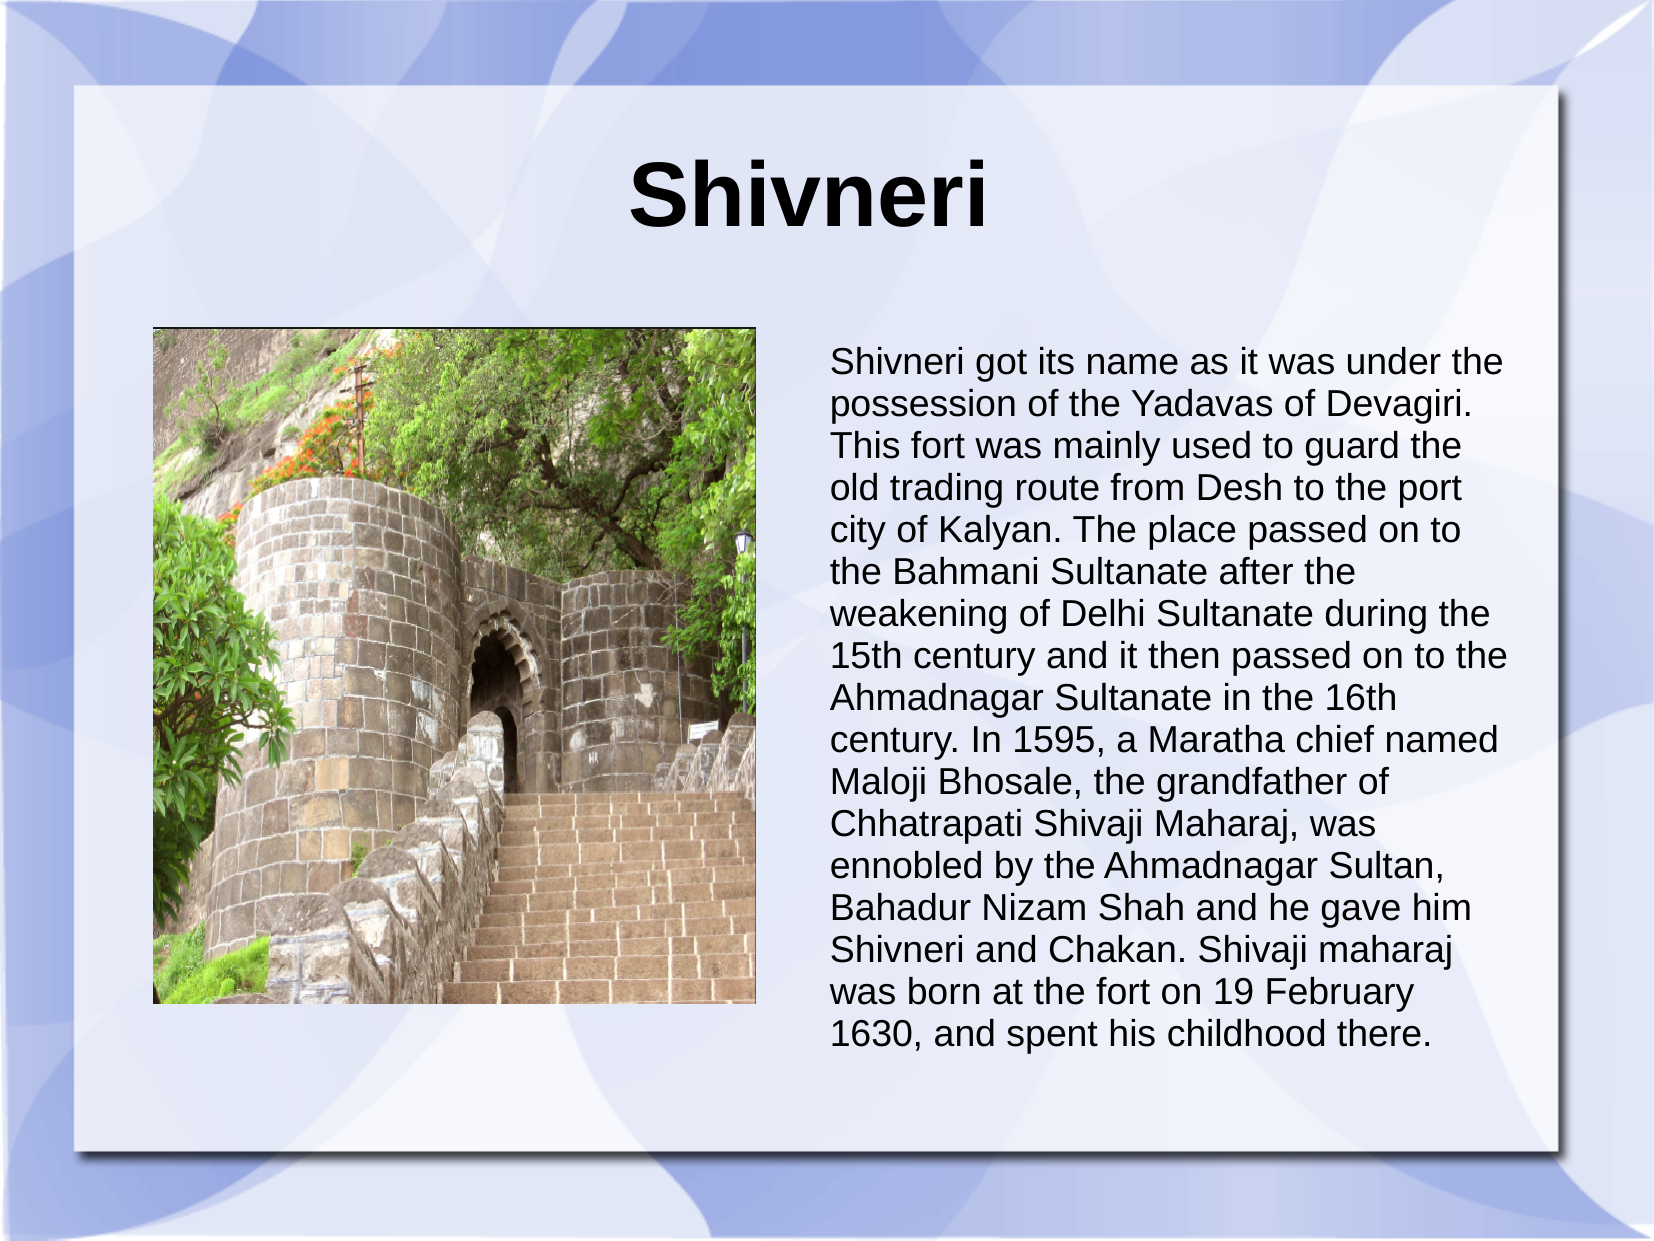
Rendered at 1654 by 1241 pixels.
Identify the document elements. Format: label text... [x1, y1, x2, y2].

text_box Shivneri got its name as it was under the possession of the Yadavas of Devagiri. This fort was mainly used to guard the old trading route from Desh to the port city of Kalyan. The place passed on to the Bahmani Sultanate after the weakening of Delhi Sultanate during the 15th century and it then passed on to the Ahmadnagar Sultanate in the 16th century. In 1595, a Maratha chief named Maloji Bhosale, the grandfather of Chhatrapati Shivaji Maharaj, was ennobled by the Ahmadnagar Sultan, Bahadur Nizam Shah and he gave him Shivneri and Chakan. Shivaji maharaj was born at the fort on 19 February 1630, and spent his childhood there. [814, 333, 1528, 1063]
picture [0, 0, 1654, 1241]
title Shivneri [82, 90, 1536, 298]
